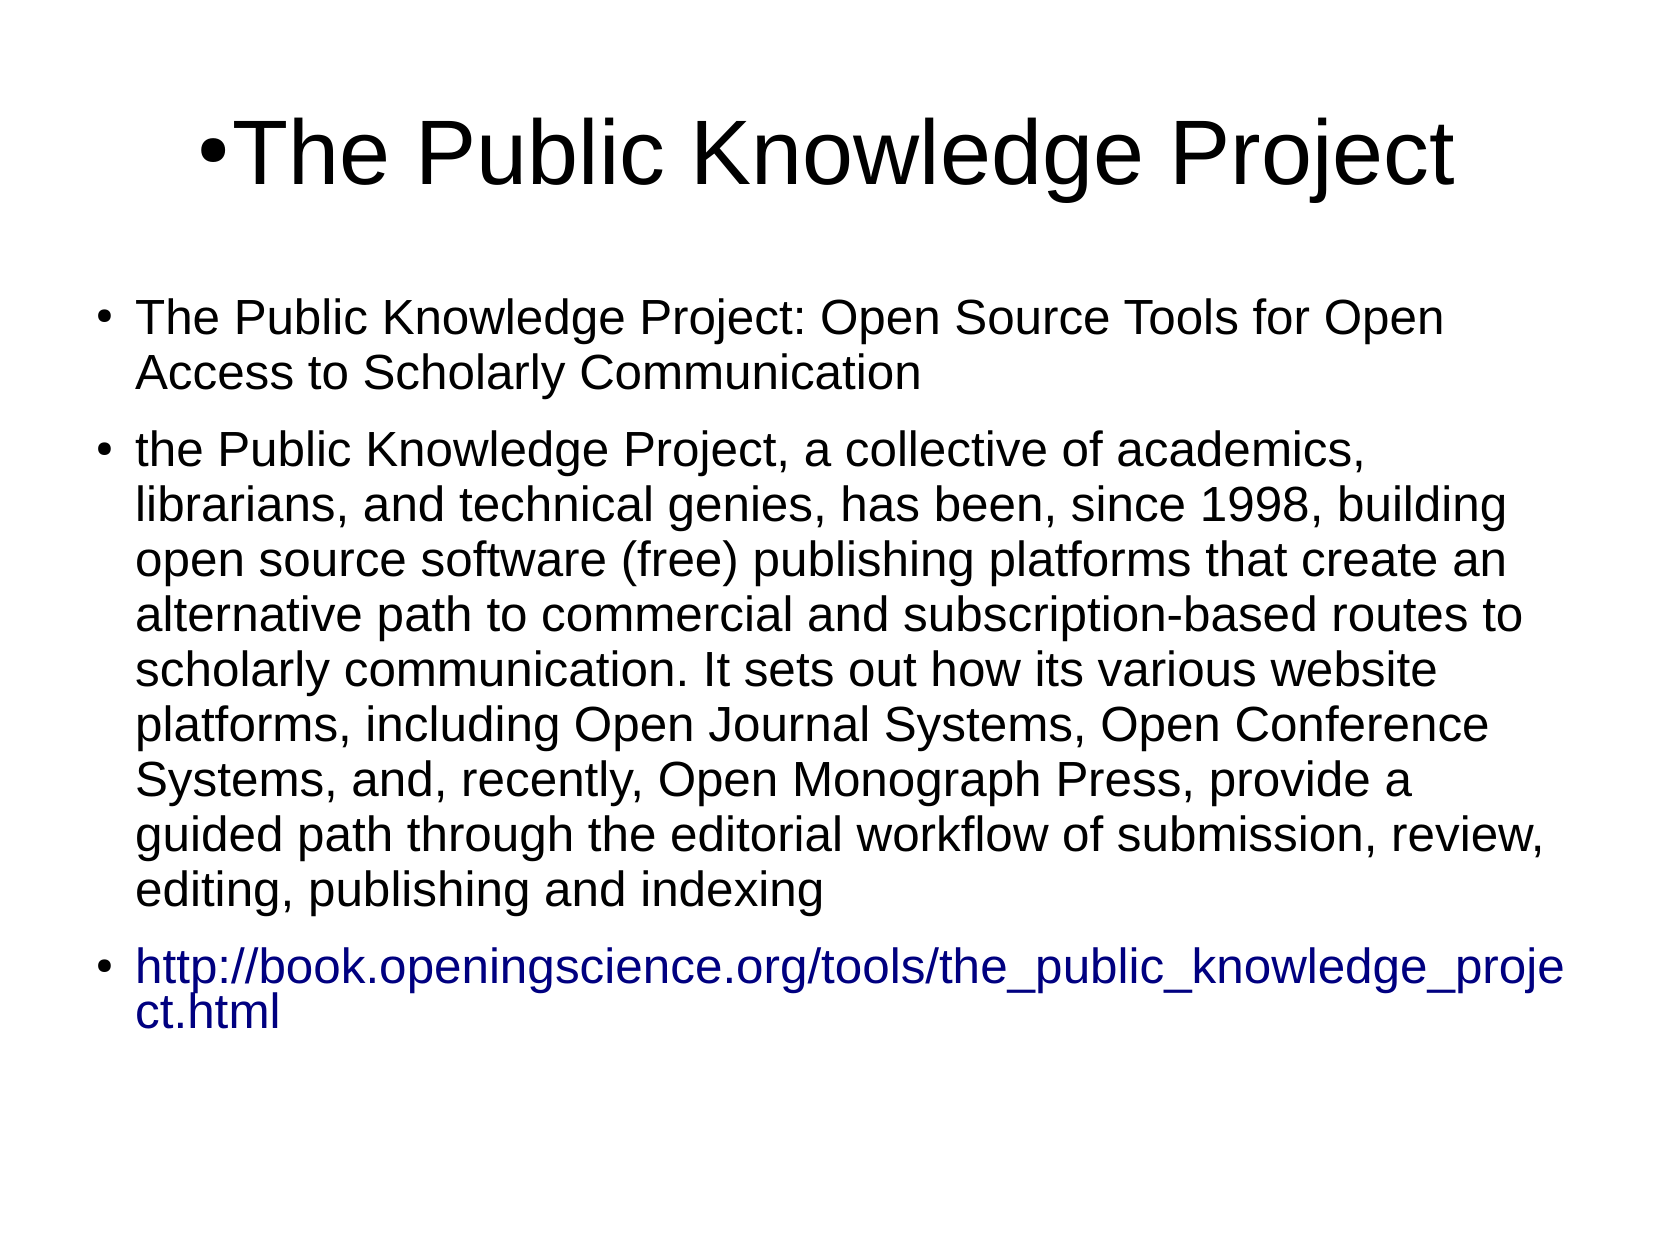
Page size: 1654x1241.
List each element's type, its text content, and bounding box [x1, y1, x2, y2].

list The Public Knowledge Project: Open Source Tools for Open Access to Scholarly Communication the Public Knowledge Project, a collective of academics, librarians, and technical genies, has been, since 1998, building open source software (free) publishing platforms that create an alternative path to commercial and subscription-based routes to scholarly communication. It sets out how its various website platforms, including Open Journal Systems, Open Conference Systems, and, recently, Open Monograph Press, provide a guided path through the editorial workflow of submission, review, editing, publishing and indexing http://book.openingscience.org/tools/the_public_knowledge_project.html [82, 290, 1571, 1010]
title The Public Knowledge Project [82, 49, 1571, 257]
